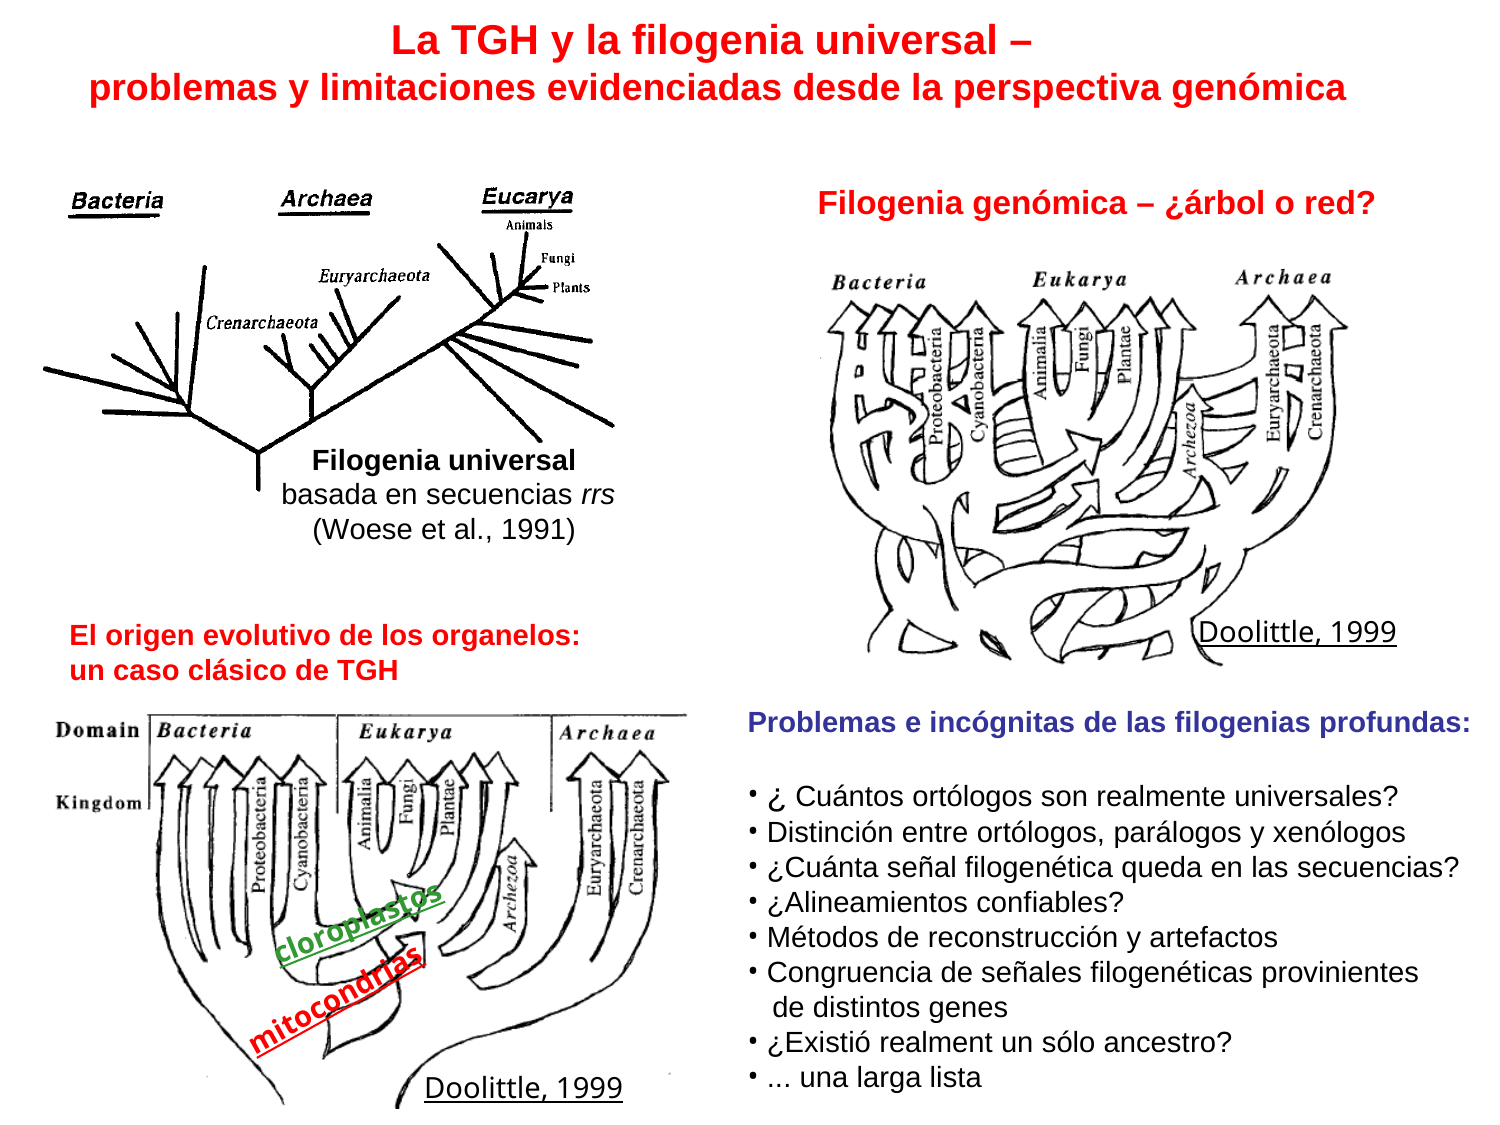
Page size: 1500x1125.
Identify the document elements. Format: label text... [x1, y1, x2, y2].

text_box Filogenia universal basada en secuencias rrs (Woese et al., 1991) [258, 433, 631, 554]
text_box mitocondrias [224, 923, 445, 1074]
text_box Doolittle, 1999 [409, 1061, 639, 1113]
text_box cloroplastos [251, 858, 463, 983]
text_box El origen evolutivo de los organelos: un caso clásico de TGH [54, 609, 605, 695]
text_box Filogenia genómica – ¿árbol o red? [802, 173, 1392, 229]
text_box La TGH y la filogenia universal – problemas y limitaciones evidenciadas desde la perspectiva genómica [17, 5, 1418, 117]
text_box Doolittle, 1999 [1183, 605, 1412, 656]
picture [47, 703, 696, 1109]
picture [820, 259, 1353, 669]
text_box Problemas e incógnitas de las filogenias profundas: ¿ Cuántos ortólogos son realmente universales? Distinción entre ortólogos, parálogos y xenólogos ¿Cuánta señal filogenética queda en las secuencias? ¿Alineamientos confiables? Métodos de reconstrucción y artefactos Congruencia de señales filogenéticas provinientes de distintos genes ¿Existió realment un sólo ancestro? ... una larga lista [732, 695, 1488, 1101]
picture [35, 178, 623, 497]
